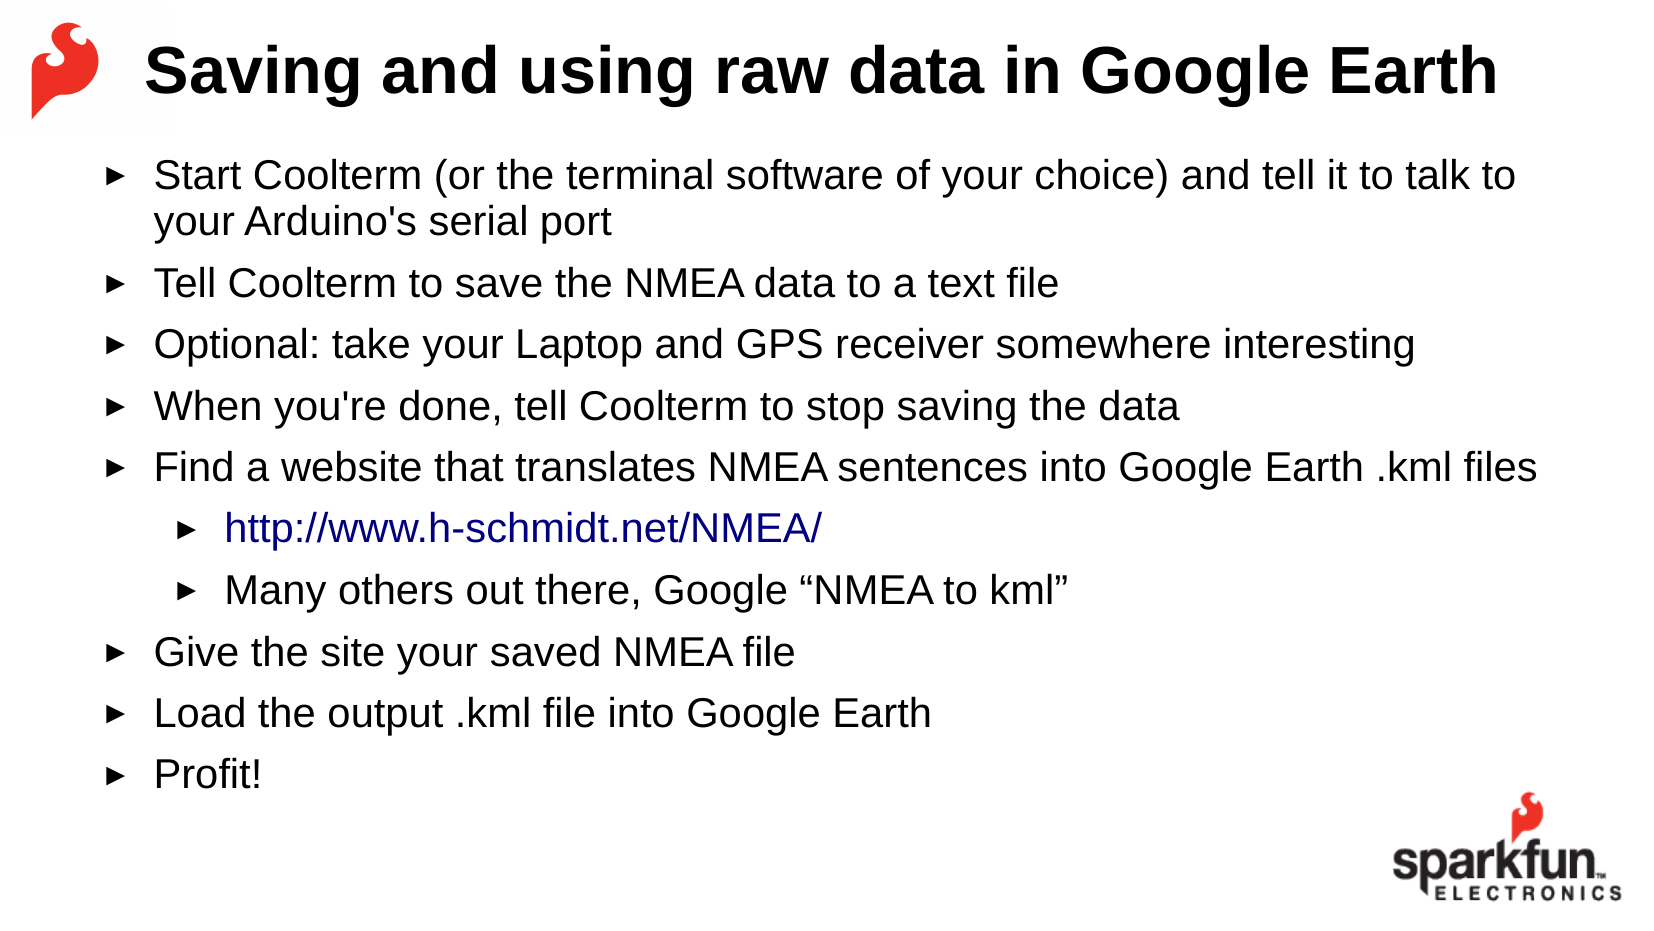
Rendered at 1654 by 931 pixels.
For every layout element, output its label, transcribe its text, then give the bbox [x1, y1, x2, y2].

title Saving and using raw data in Google Earth [144, 33, 1509, 109]
list Start Coolterm (or the terminal software of your choice) and tell it to talk to your Arduino's serial port Tell Coolterm to save the NMEA data to a text file Optional: take your Laptop and GPS receiver somewhere interesting When you're done, tell Coolterm to stop saving the data Find a website that translates NMEA sentences into Google Earth .kml files http://www.h-schmidt.net/NMEA/ Many others out there, Google “NMEA to kml” Give the site your saved NMEA file Load the output .kml file into Google Earth Profit! [82, 151, 1571, 801]
picture [0, 5, 171, 133]
picture [1363, 749, 1651, 926]
